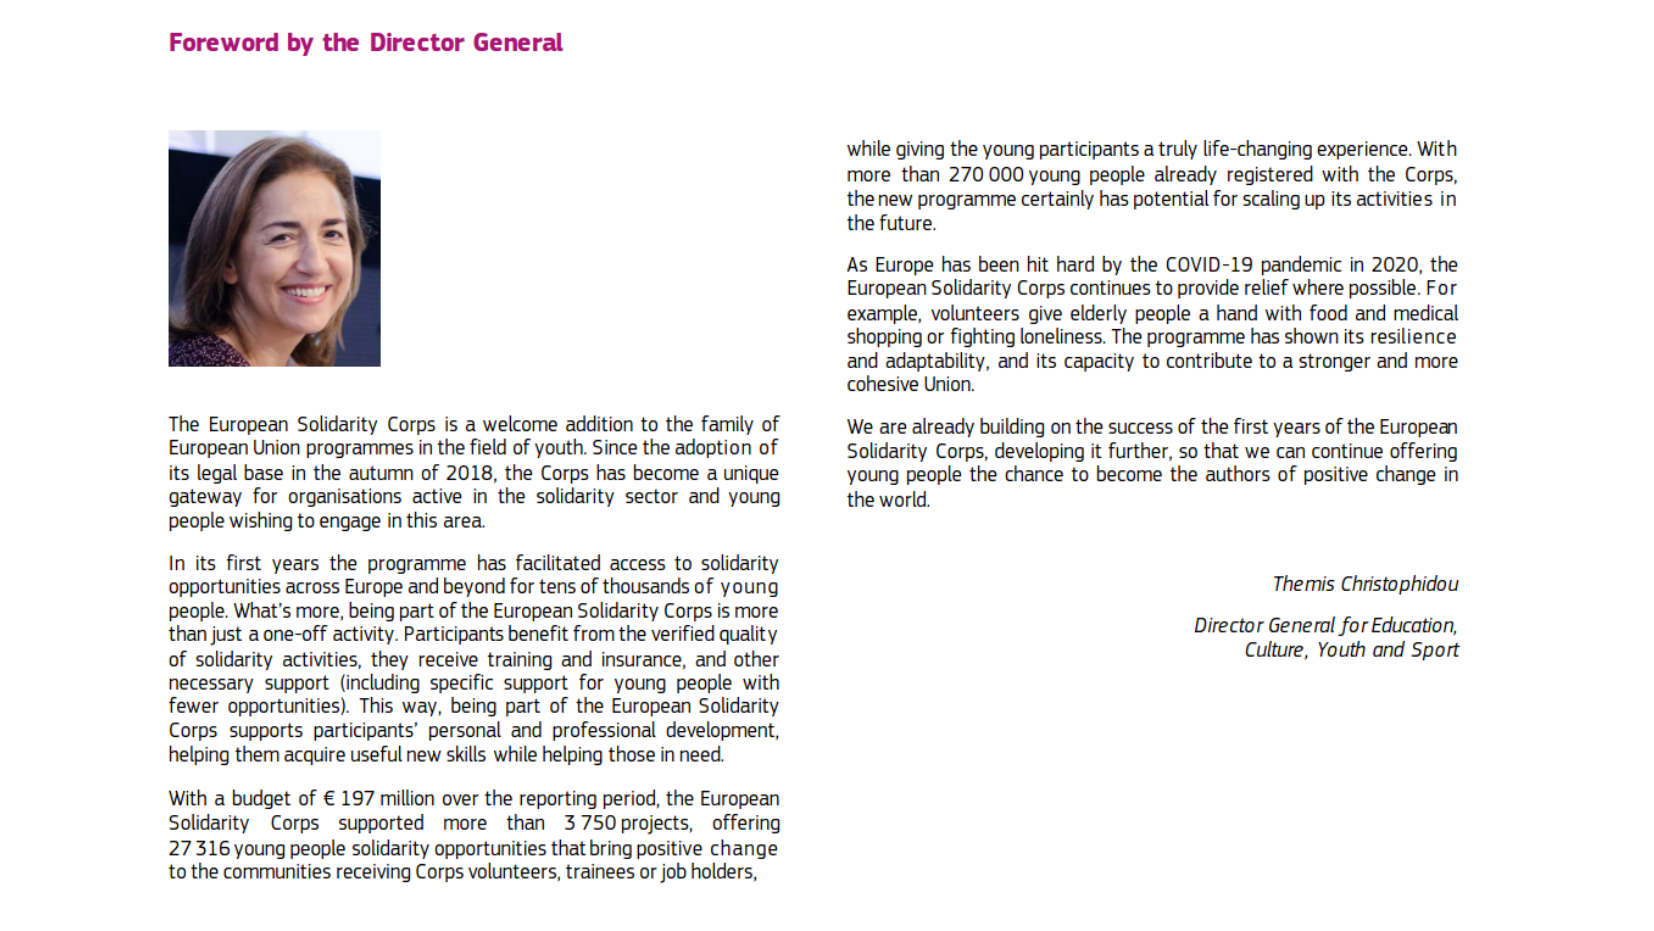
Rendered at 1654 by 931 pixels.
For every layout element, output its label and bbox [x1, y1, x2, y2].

picture [137, 0, 1501, 931]
